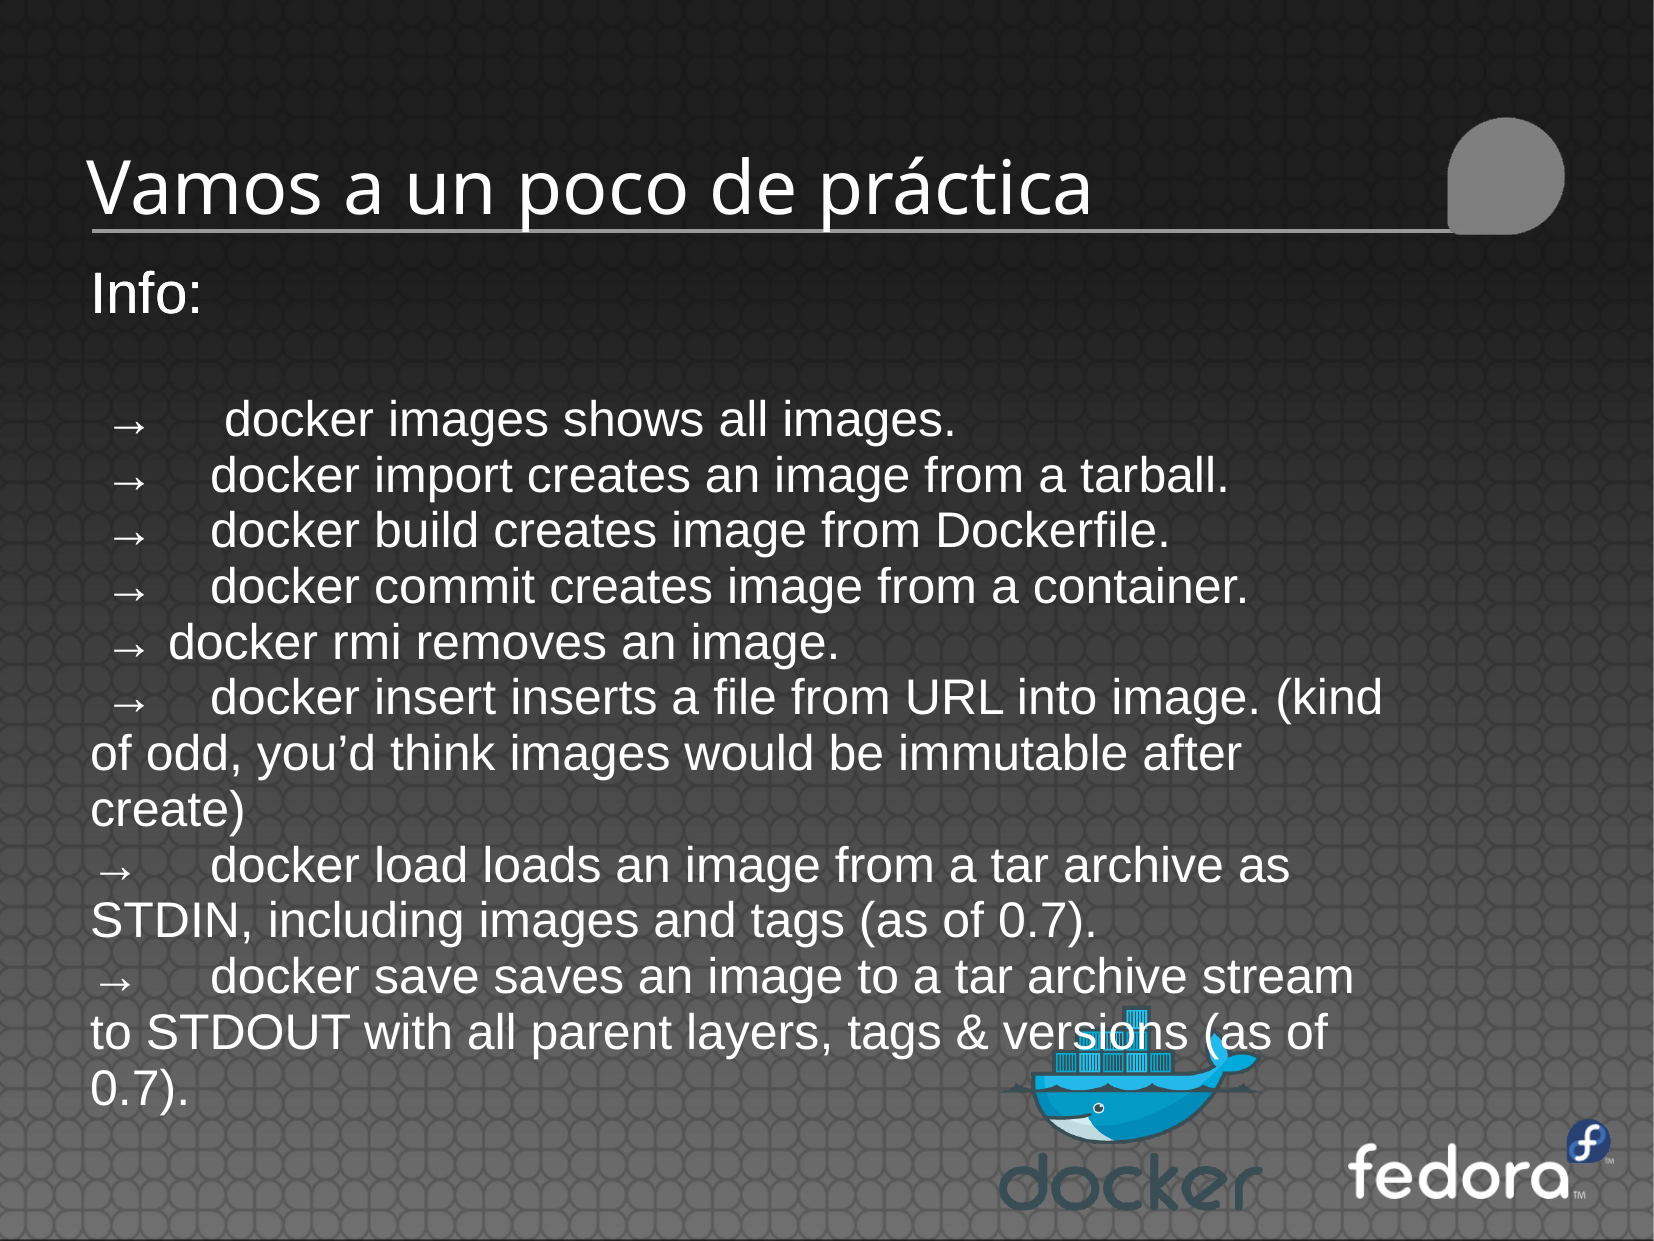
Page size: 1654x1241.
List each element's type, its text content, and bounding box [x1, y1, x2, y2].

title Vamos a un poco de práctica [86, 117, 1576, 254]
picture [0, 0, 1654, 1241]
text_box Info: → docker images shows all images. → docker import creates an image from a tarball. → docker build creates image from Dockerfile. → docker commit creates image from a container. → docker rmi removes an image. → docker insert inserts a file from URL into image. (kind of odd, you’d think images would be immutable after create) → docker load loads an image from a tar archive as STDIN, including images and tags (as of 0.7). → docker save saves an image to a tar archive stream to STDOUT with all parent layers, tags & versions (as of 0.7). [75, 253, 1426, 1241]
